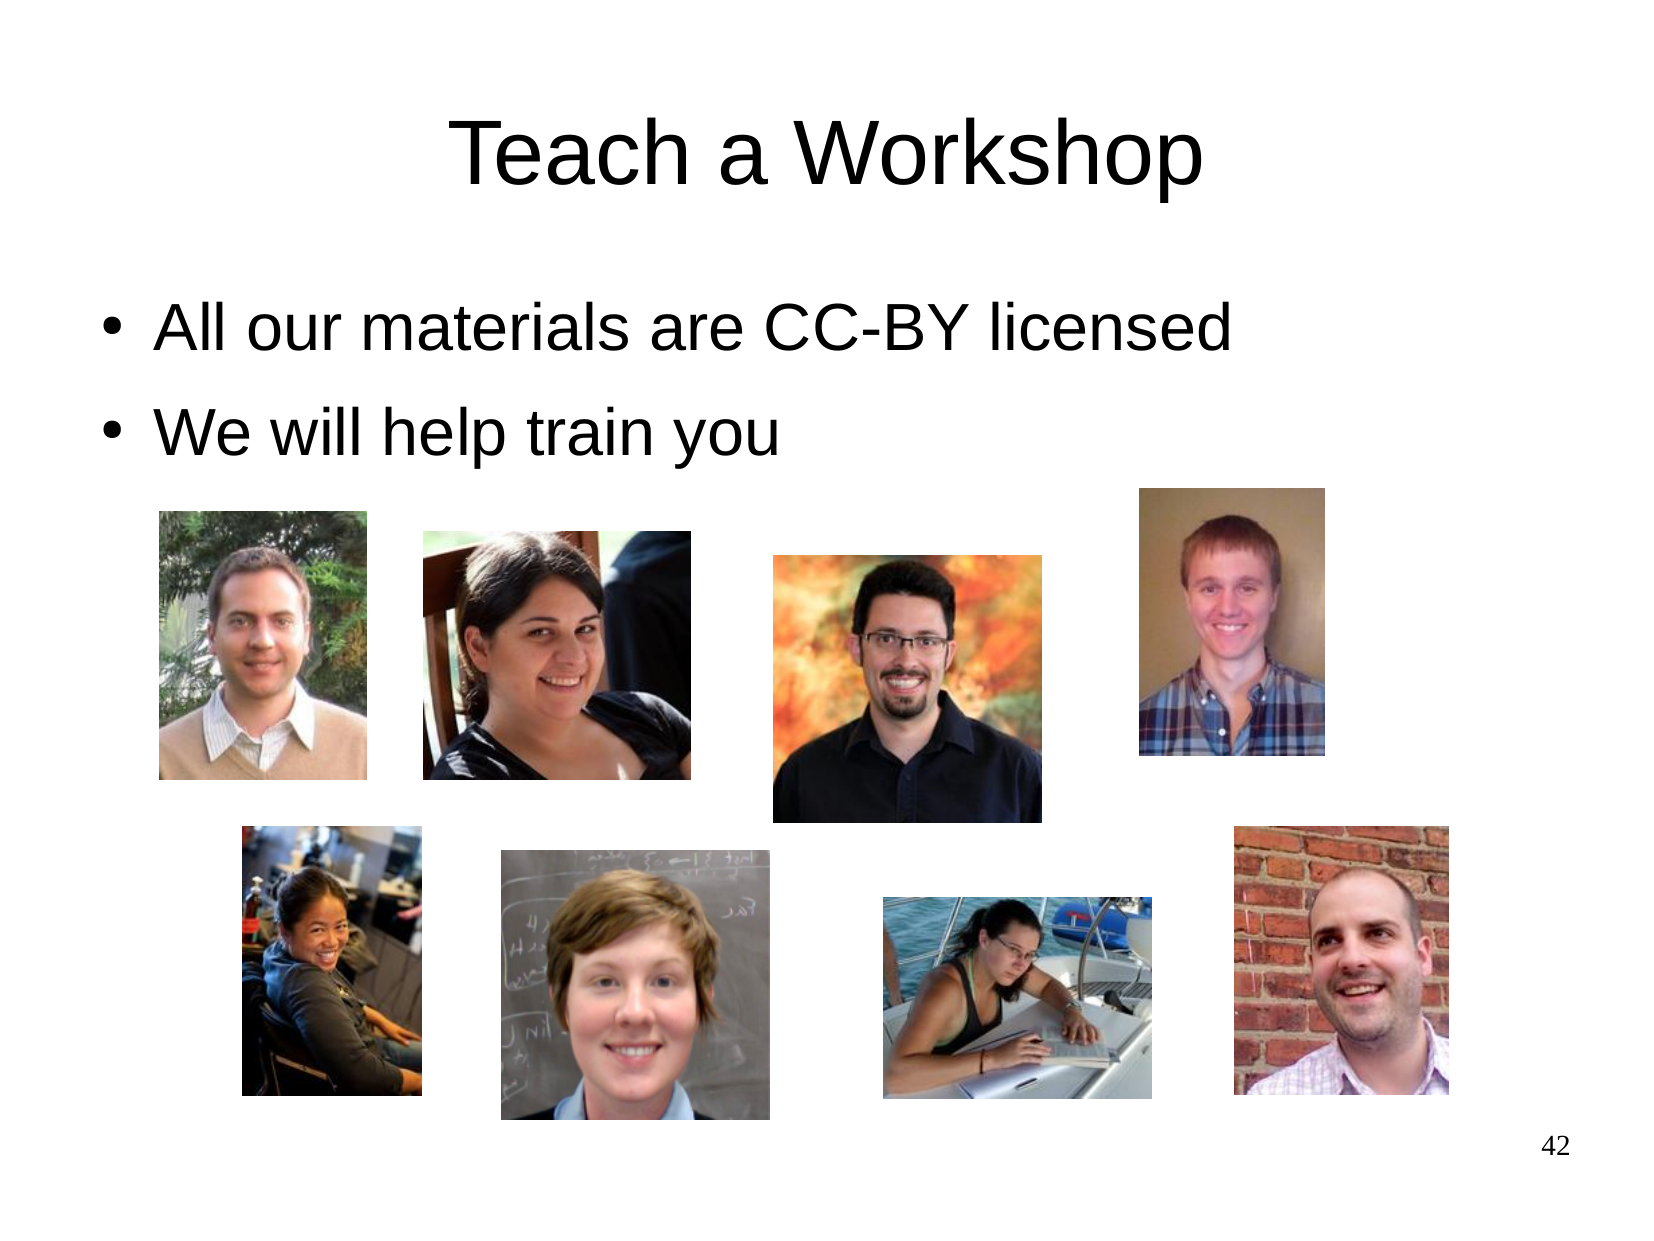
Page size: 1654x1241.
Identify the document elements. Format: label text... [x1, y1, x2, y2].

list All our materials are CC-BY licensed We will help train you [82, 290, 1538, 497]
picture [159, 511, 367, 780]
picture [501, 850, 770, 1120]
picture [423, 531, 691, 780]
picture [883, 897, 1152, 1099]
picture [1139, 488, 1325, 756]
title Teach a Workshop [82, 49, 1571, 257]
picture [1234, 826, 1449, 1095]
picture [242, 826, 422, 1096]
picture [773, 555, 1042, 823]
